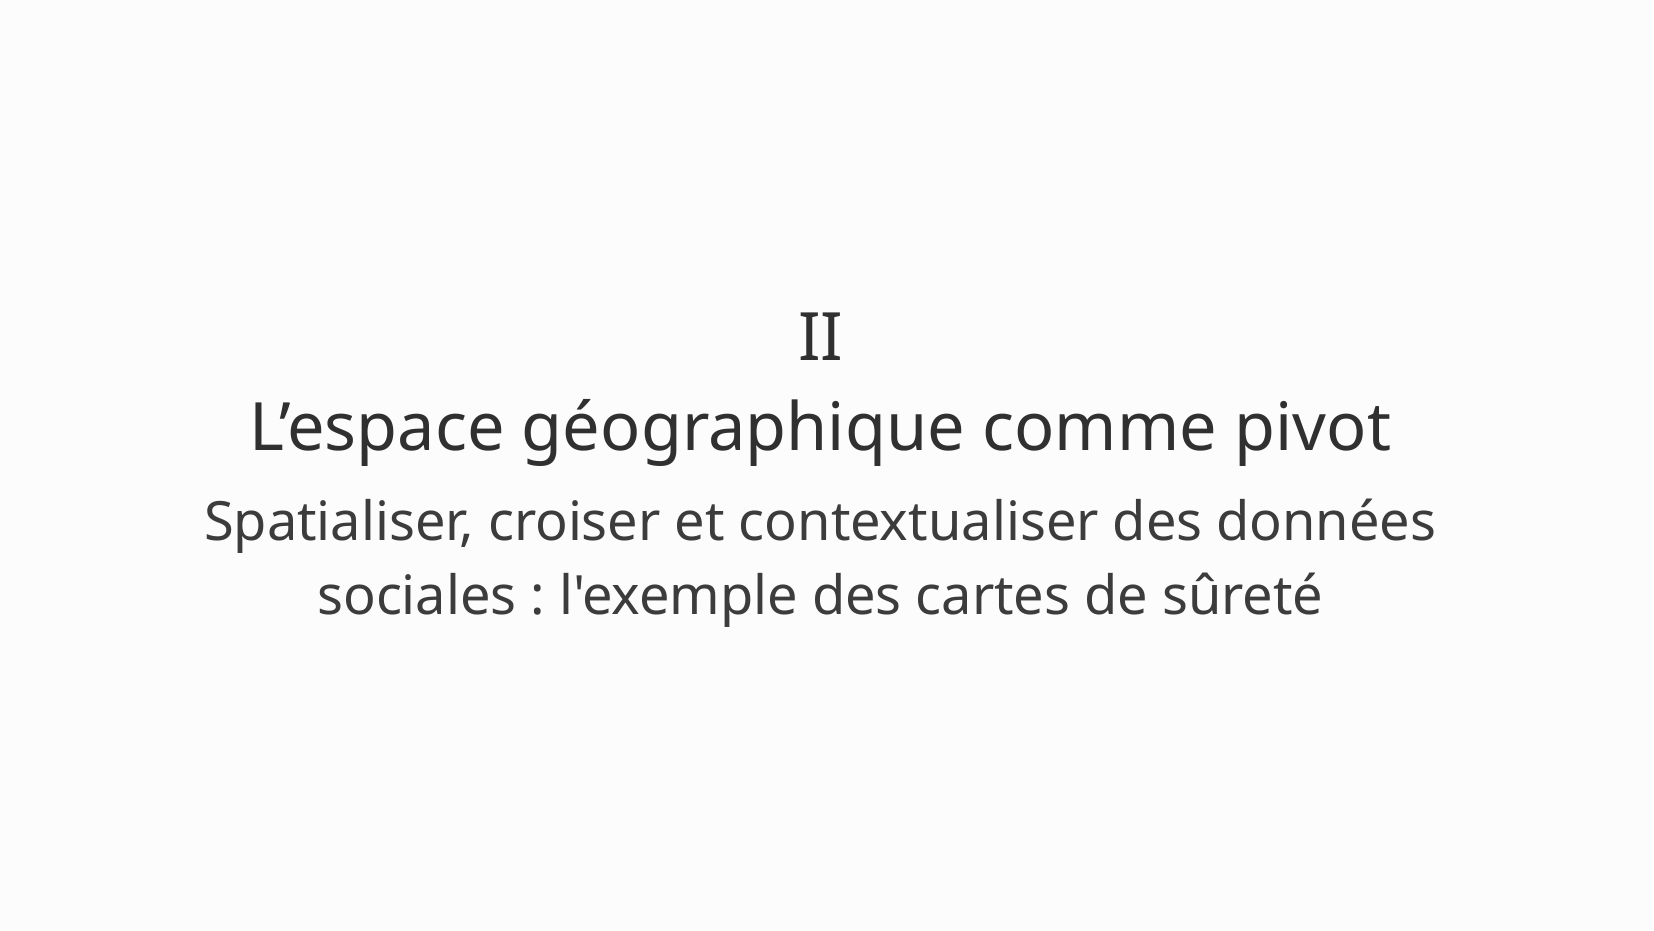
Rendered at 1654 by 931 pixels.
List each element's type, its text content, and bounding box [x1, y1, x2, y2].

text_box Spatialiser, croiser et contextualiser des données sociales : l'exemple des cartes de sûreté [165, 475, 1477, 649]
text_box II L’espace géographique comme pivot [23, 281, 1619, 531]
